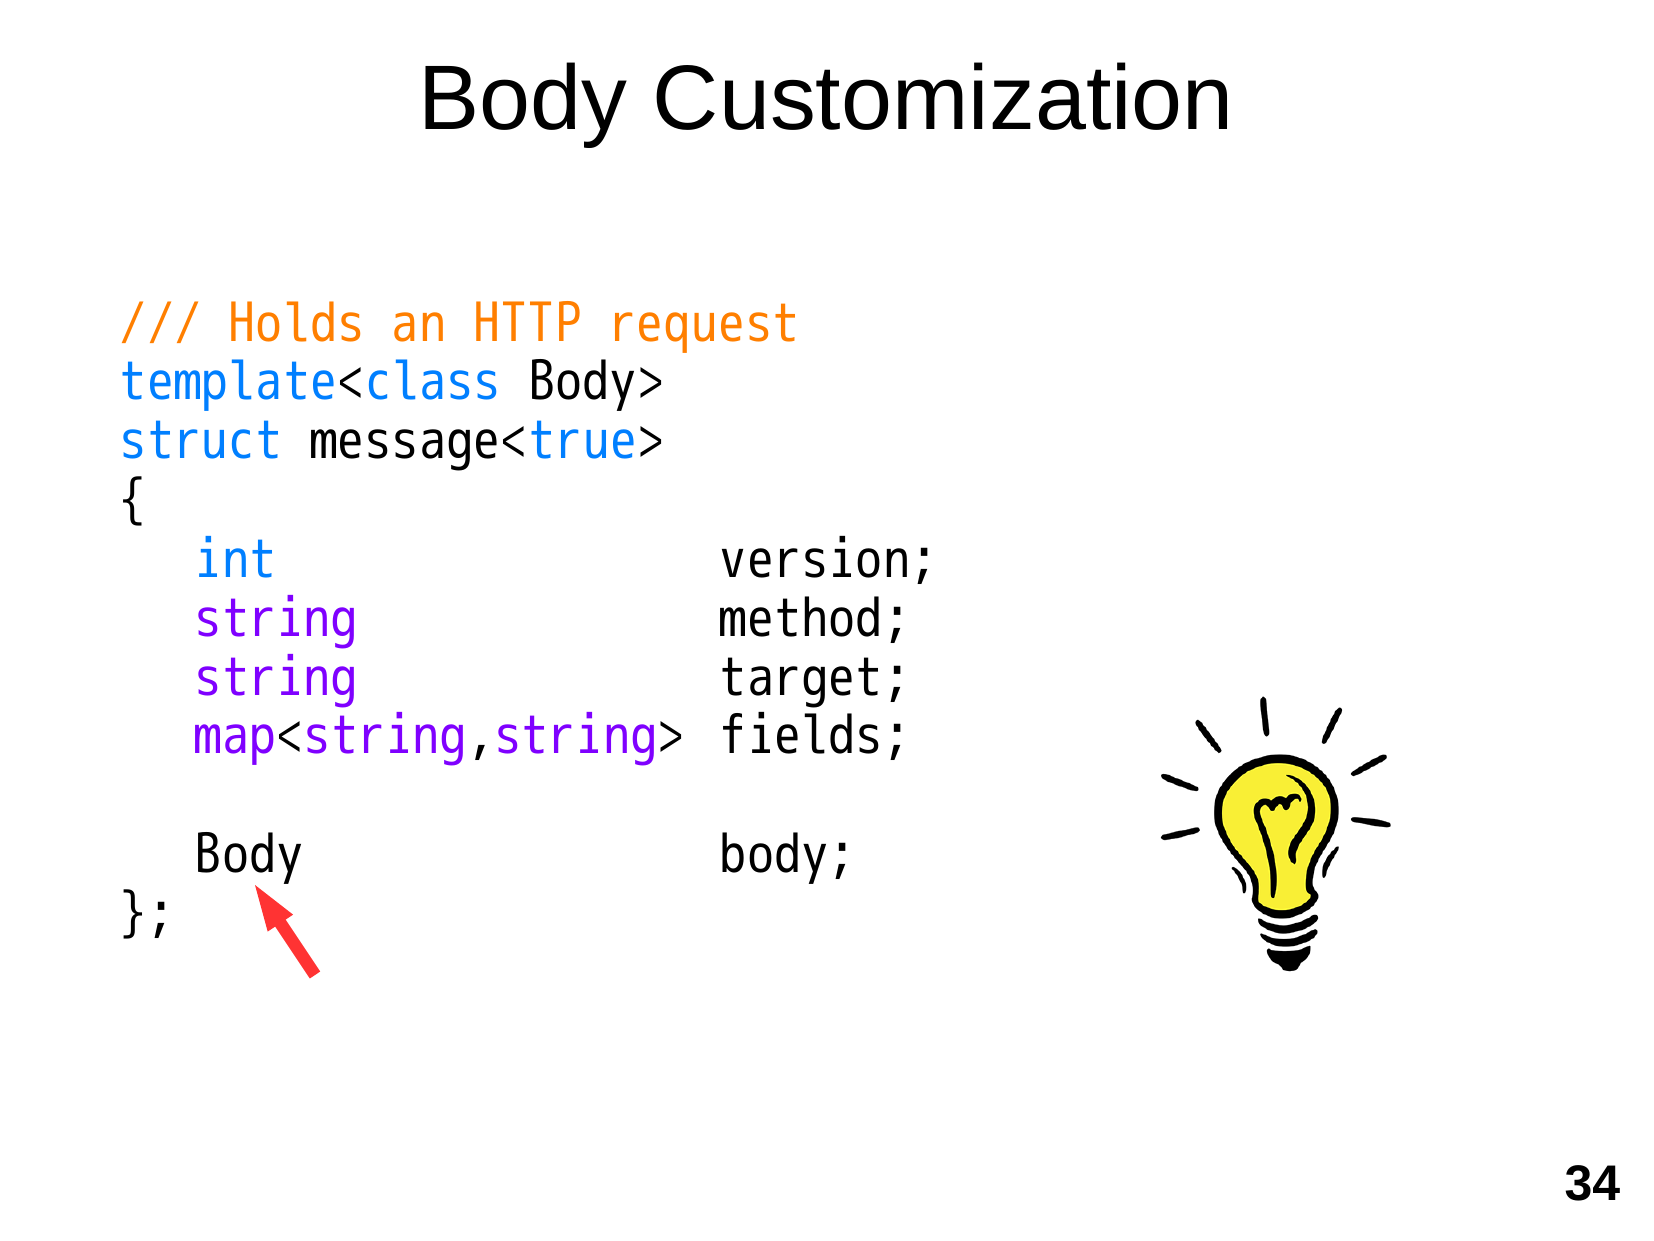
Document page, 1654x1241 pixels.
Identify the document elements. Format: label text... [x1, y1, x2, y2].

picture [1155, 691, 1395, 976]
title Body Customization [82, 15, 1571, 181]
text_box /// Holds an HTTP request template<class Body> struct message<true> { int version; string method; string target; map<string,string> fields; Body body; }; [104, 287, 1575, 1007]
